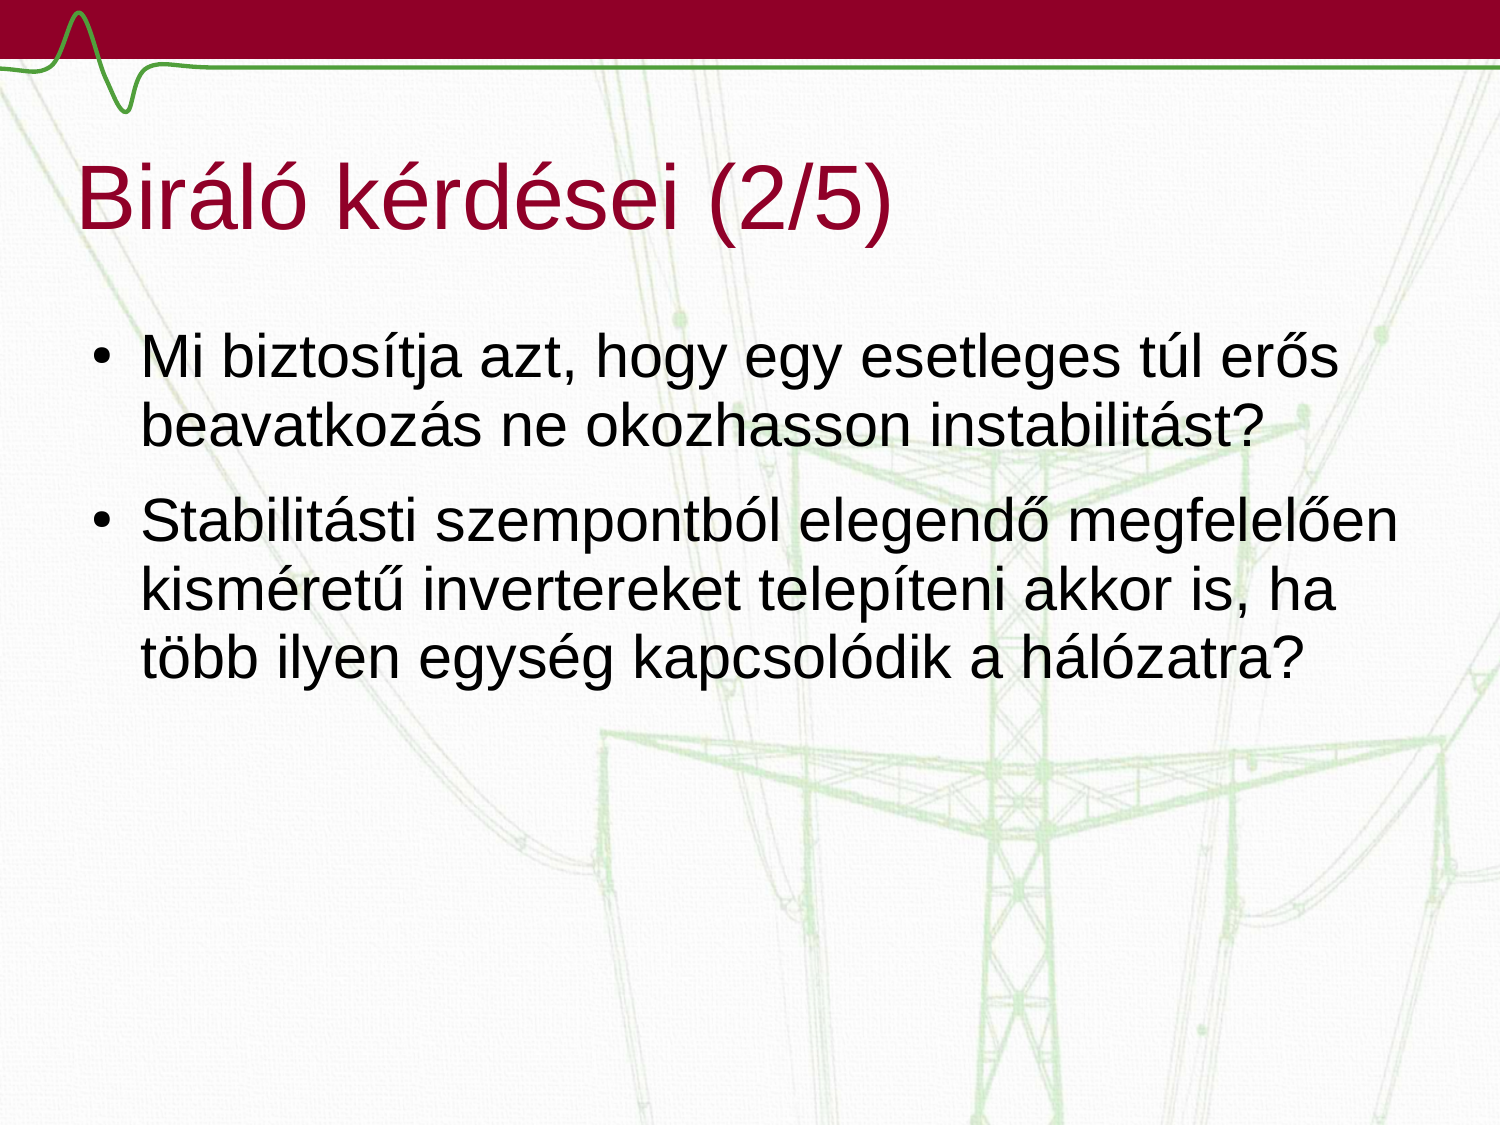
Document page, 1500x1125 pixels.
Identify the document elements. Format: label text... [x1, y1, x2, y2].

list Mi biztosítja azt, hogy egy esetleges túl erős beavatkozás ne okozhasson instabilitást? Stabilitásti szempontból elegendő megfelelően kisméretű invertereket telepíteni akkor is, ha több ilyen egység kapcsolódik a hálózatra? [75, 322, 1425, 796]
picture [102, 59, 1500, 103]
picture [0, 59, 53, 69]
picture [0, 59, 1500, 1125]
title Biráló kérdései (2/5) [75, 103, 1425, 292]
